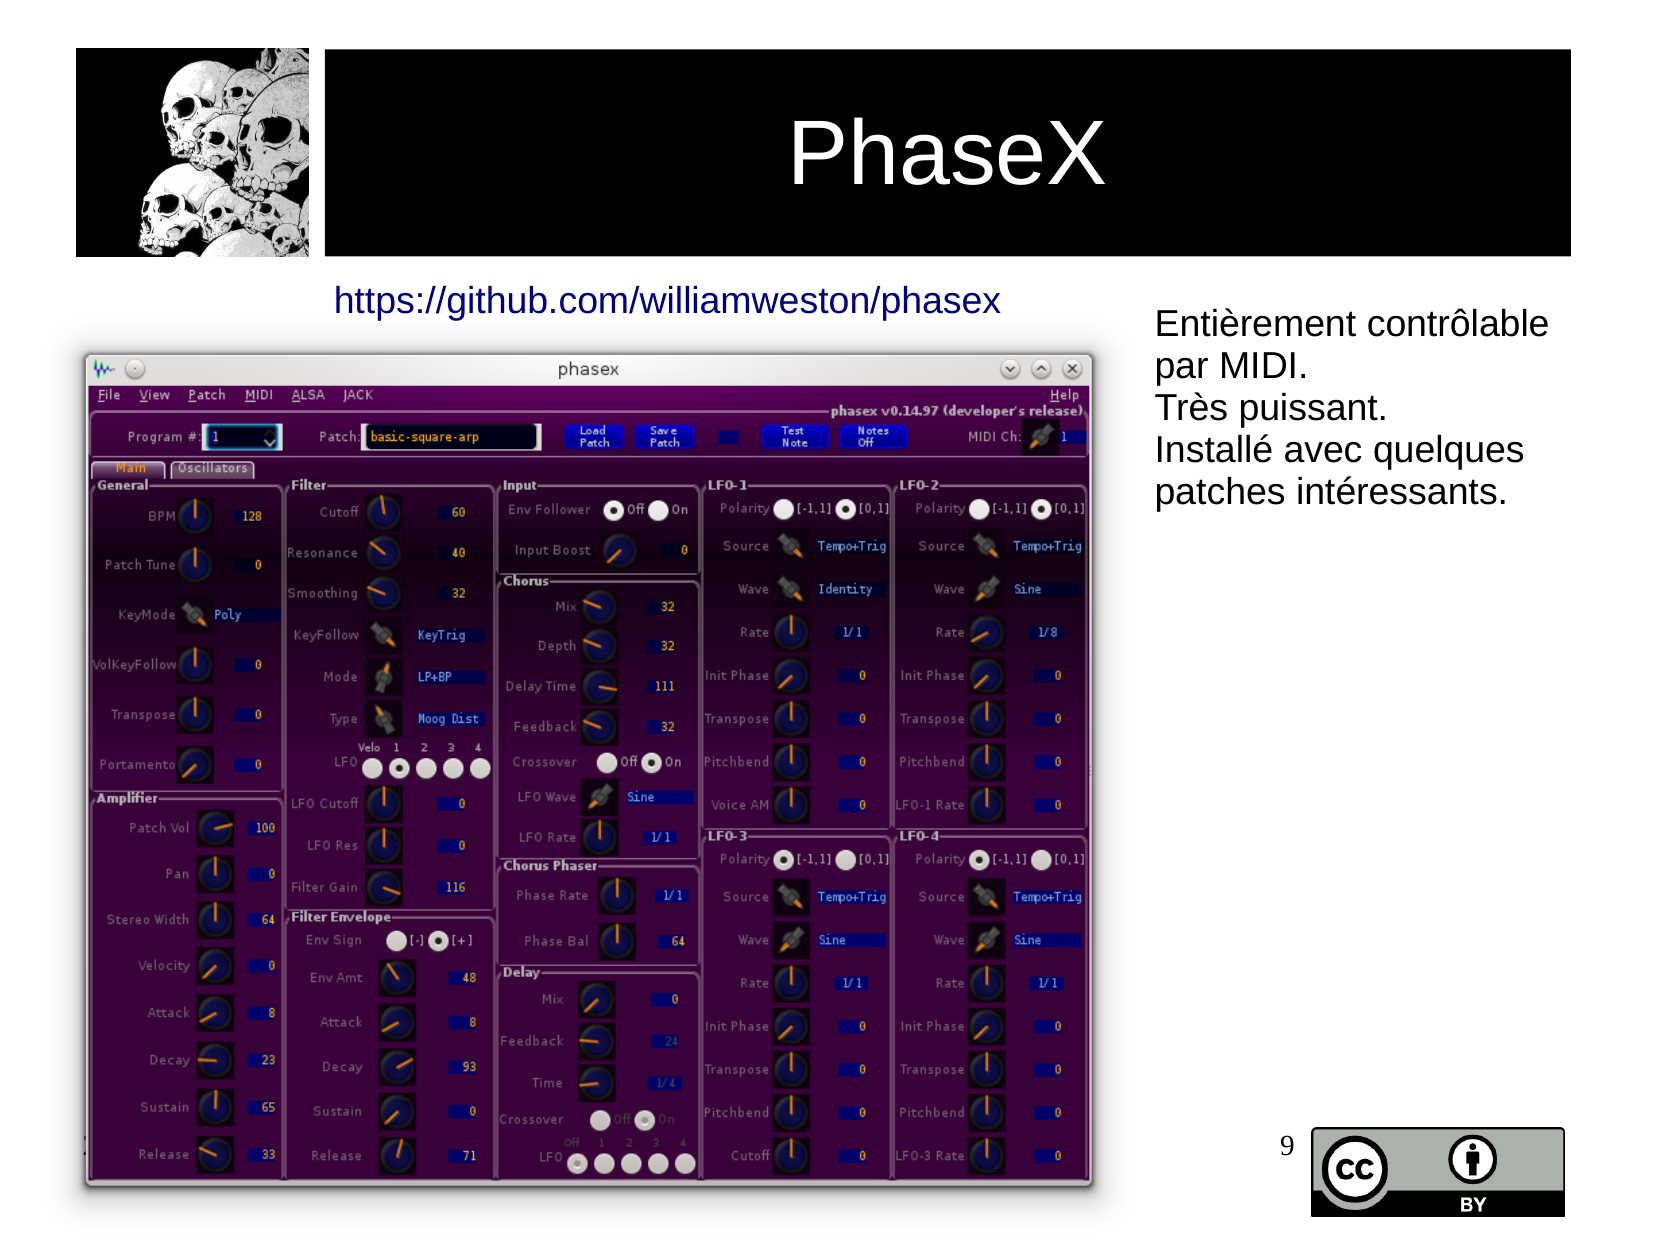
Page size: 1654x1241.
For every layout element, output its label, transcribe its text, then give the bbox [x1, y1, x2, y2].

title PhaseX [324, 49, 1571, 257]
text_box Entièrement contrôlable par MIDI. Très puissant. Installé avec quelques patches intéressants. [1139, 294, 1565, 520]
picture [32, 301, 1146, 1240]
text_box https://github.com/williamweston/phasex [318, 271, 1028, 329]
picture [76, 48, 309, 257]
picture [1311, 1127, 1565, 1217]
